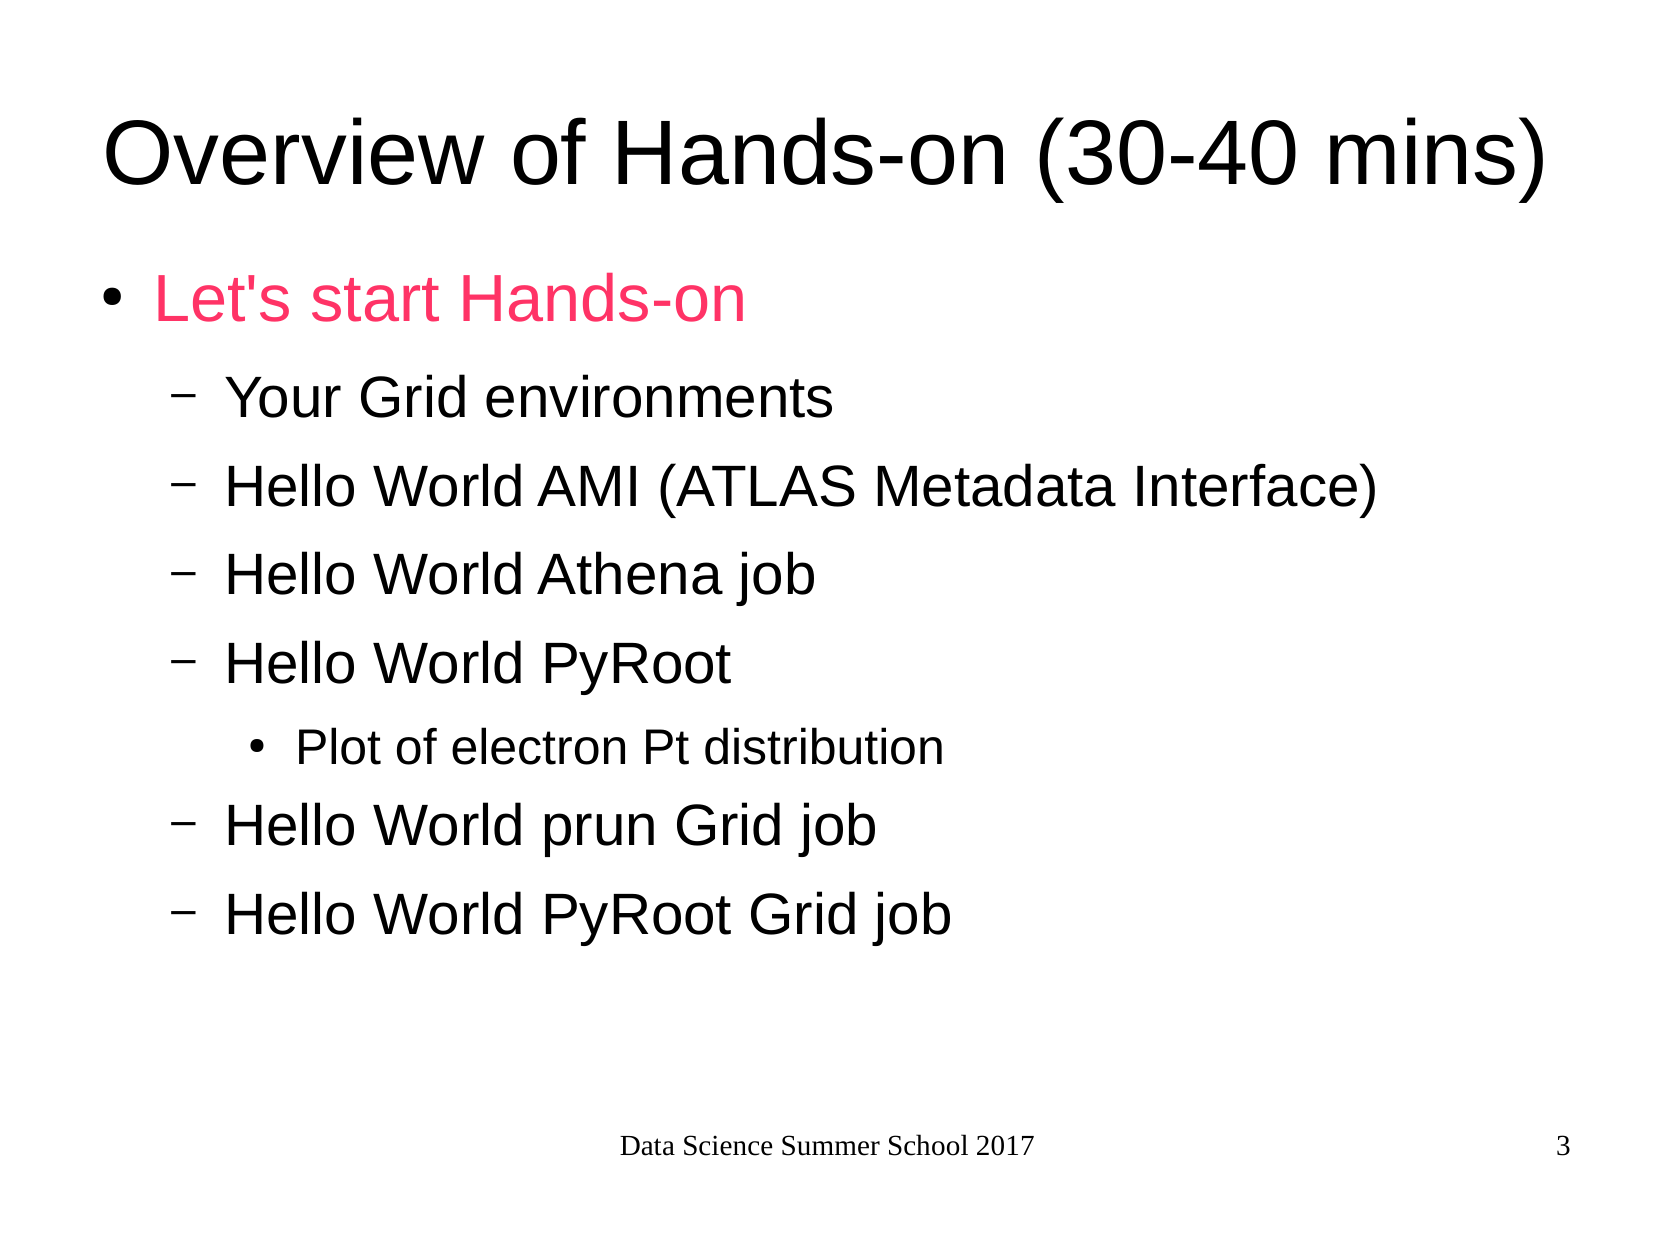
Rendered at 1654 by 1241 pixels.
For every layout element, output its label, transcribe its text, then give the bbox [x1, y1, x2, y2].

list Let's start Hands-on Your Grid environments Hello World AMI (ATLAS Metadata Interface) Hello World Athena job Hello World PyRoot Plot of electron Pt distribution Hello World prun Grid job Hello World PyRoot Grid job [82, 260, 1571, 1141]
title Overview of Hands-on (30-40 mins) [82, 49, 1571, 257]
